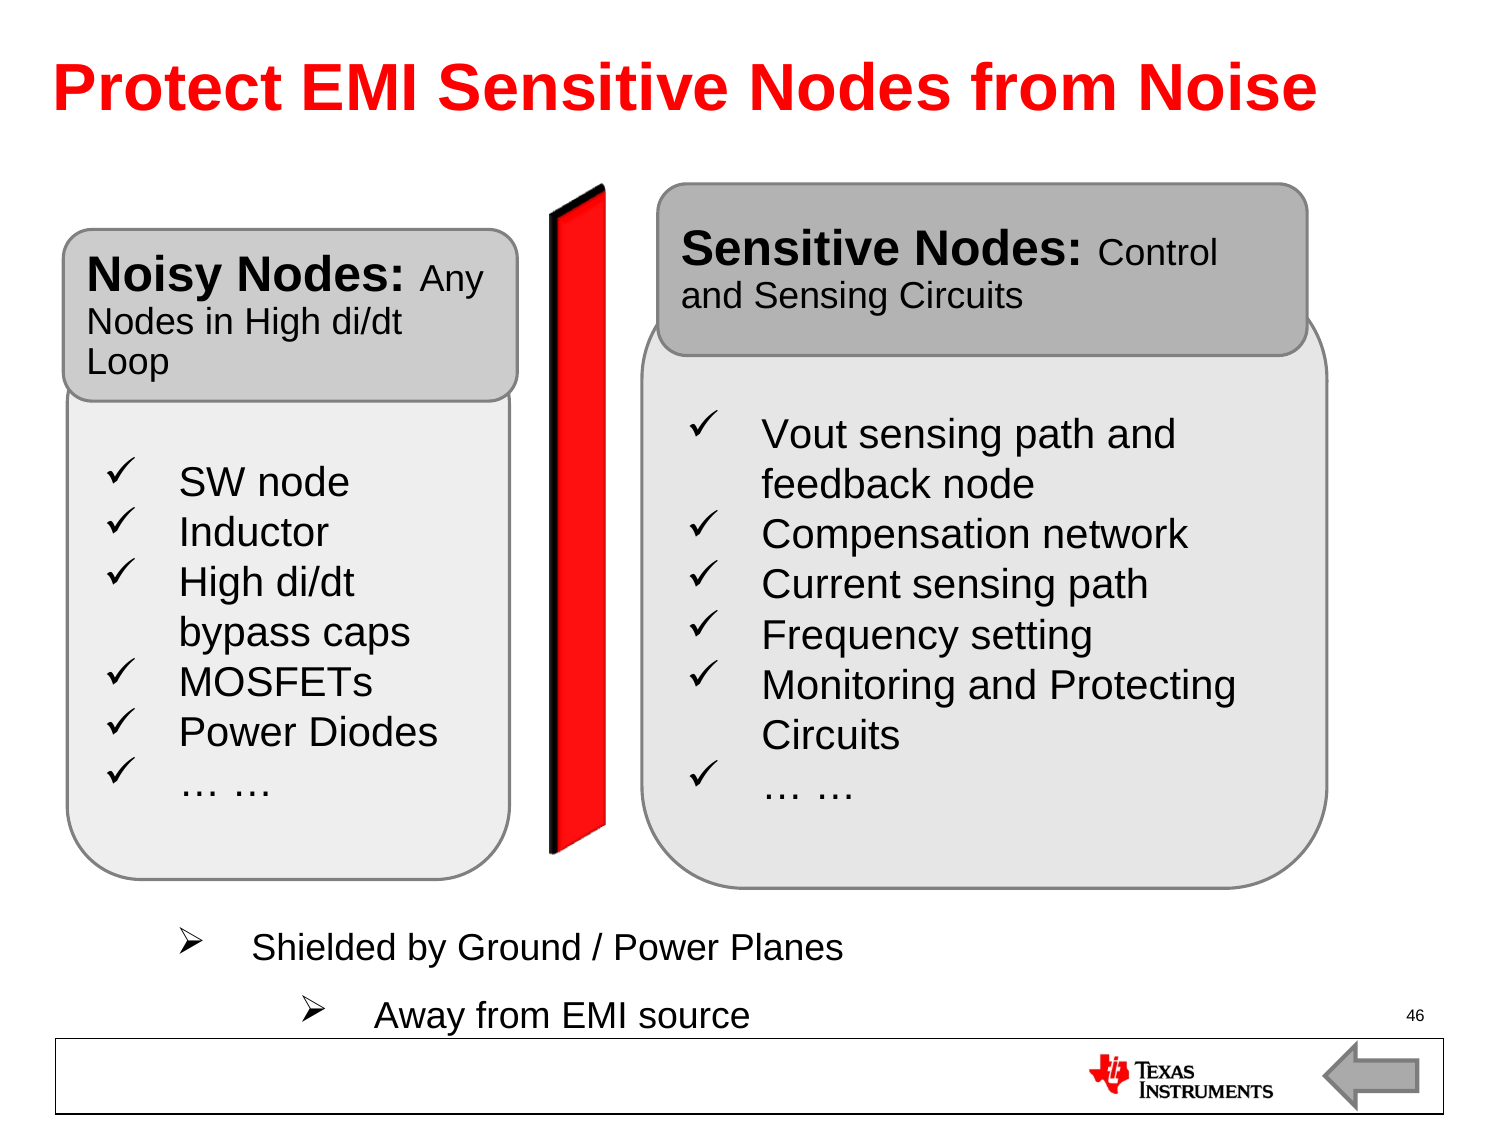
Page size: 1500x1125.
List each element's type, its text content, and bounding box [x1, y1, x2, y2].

text_box SW node Inductor High di/dt bypass caps MOSFETs Power Diodes … … [67, 390, 510, 880]
text_box Noisy Nodes: Any Nodes in High di/dt Loop [63, 229, 518, 402]
text_box Sensitive Nodes: Control and Sensing Circuits [657, 183, 1308, 356]
text_box Vout sensing path and feedback node Compensation network Current sensing path Frequency setting Monitoring and Protecting Circuits … … [641, 319, 1327, 889]
text_box <numero> [1089, 997, 1440, 1031]
picture [547, 181, 613, 861]
text_box Away from EMI source [284, 983, 766, 1044]
picture [1087, 1052, 1274, 1099]
title Protect EMI Sensitive Nodes from Noise [37, 23, 1426, 158]
text_box [1324, 1045, 1418, 1107]
text_box Shielded by Ground / Power Planes [161, 915, 1244, 976]
